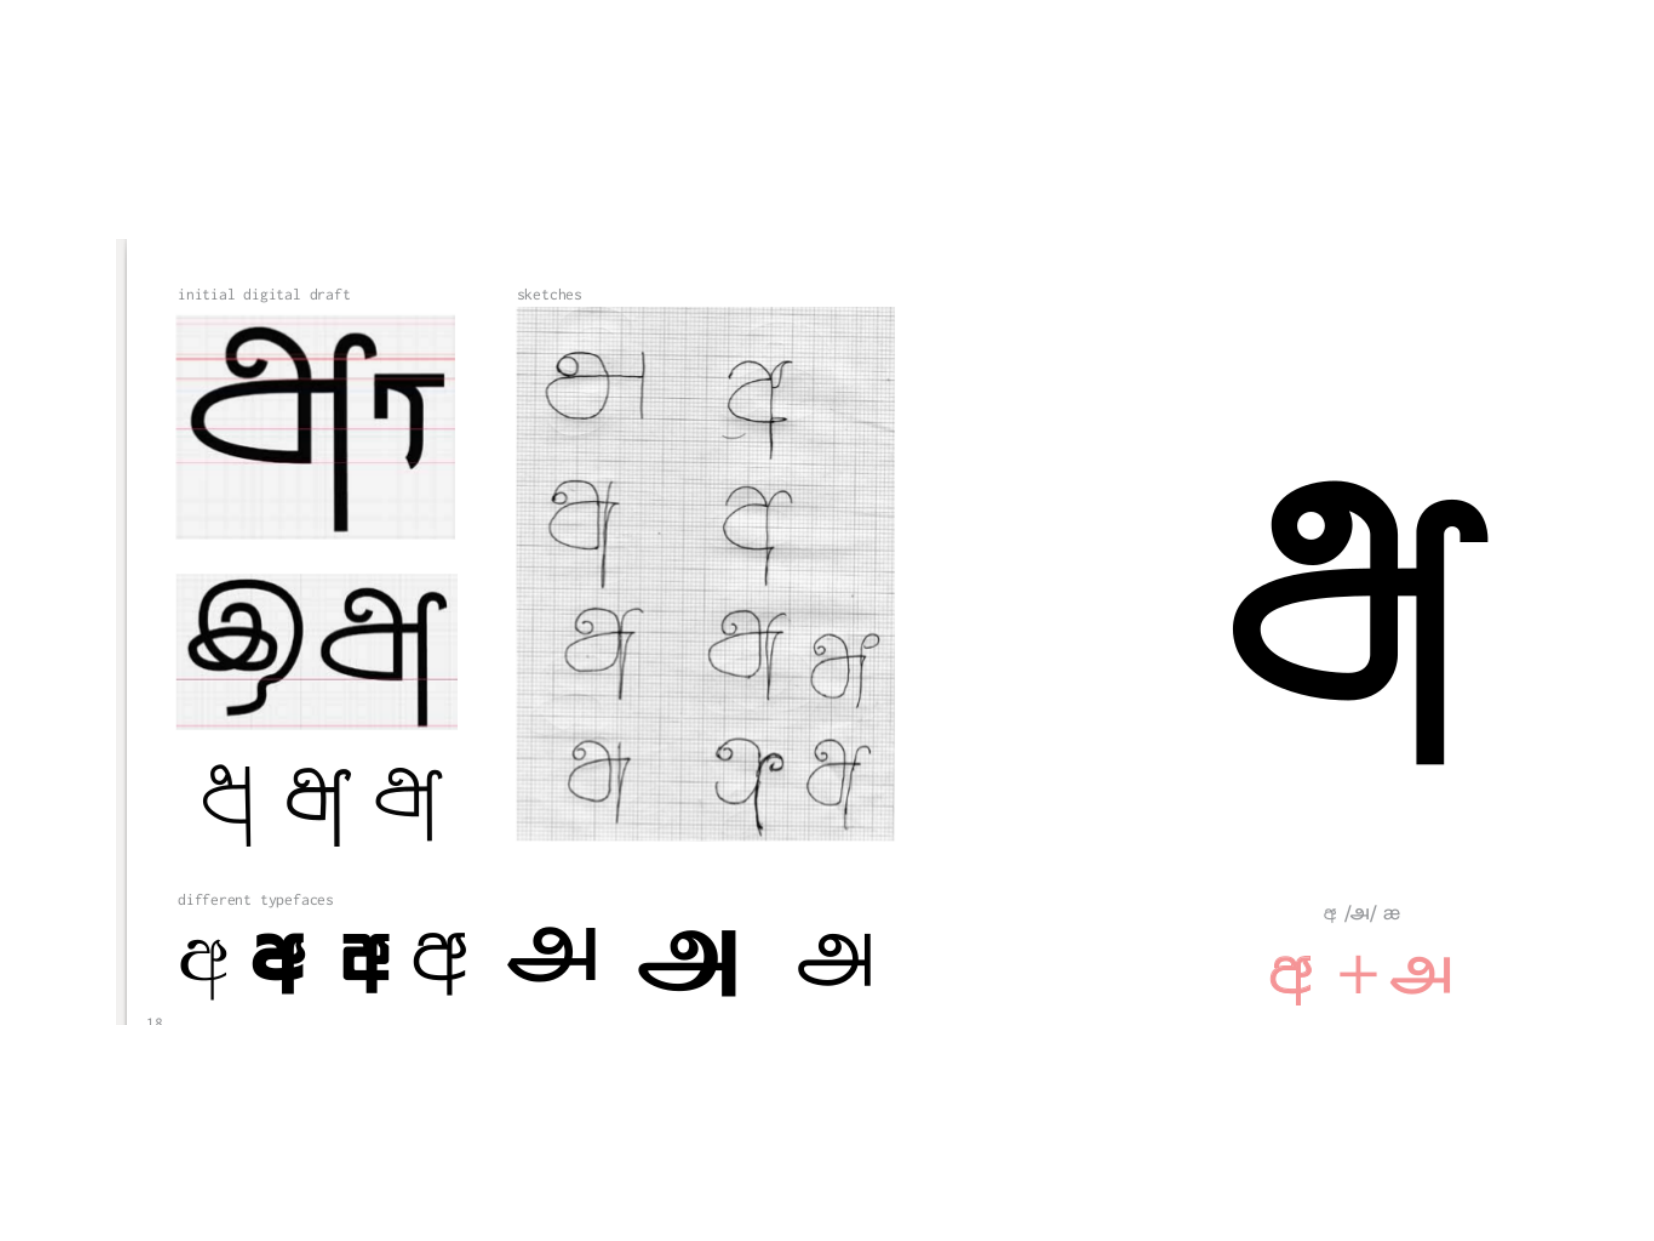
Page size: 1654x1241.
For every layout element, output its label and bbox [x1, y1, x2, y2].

picture [116, 239, 1654, 1025]
